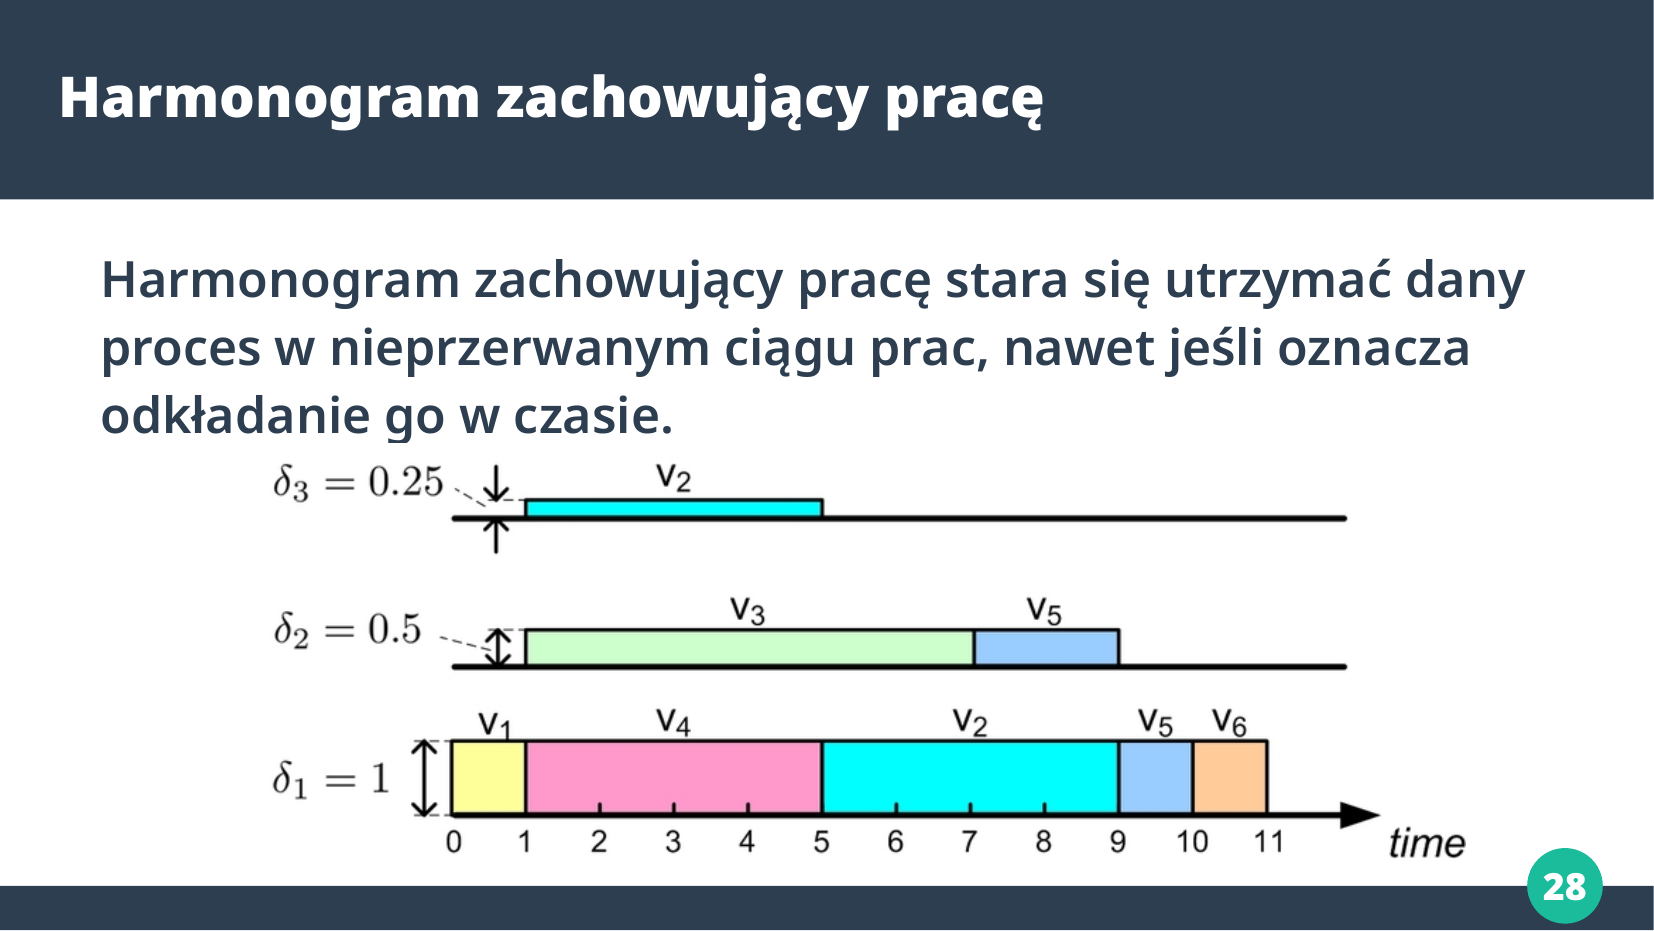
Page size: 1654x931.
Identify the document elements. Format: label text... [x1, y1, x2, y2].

list Harmonogram zachowujący pracę stara się utrzymać dany proces w nieprzerwanym ciągu prac, nawet jeśli oznacza odkładanie go w czasie. [29, 243, 1565, 864]
title Harmonogram zachowujący pracę [59, 37, 1595, 155]
picture [266, 443, 1466, 869]
